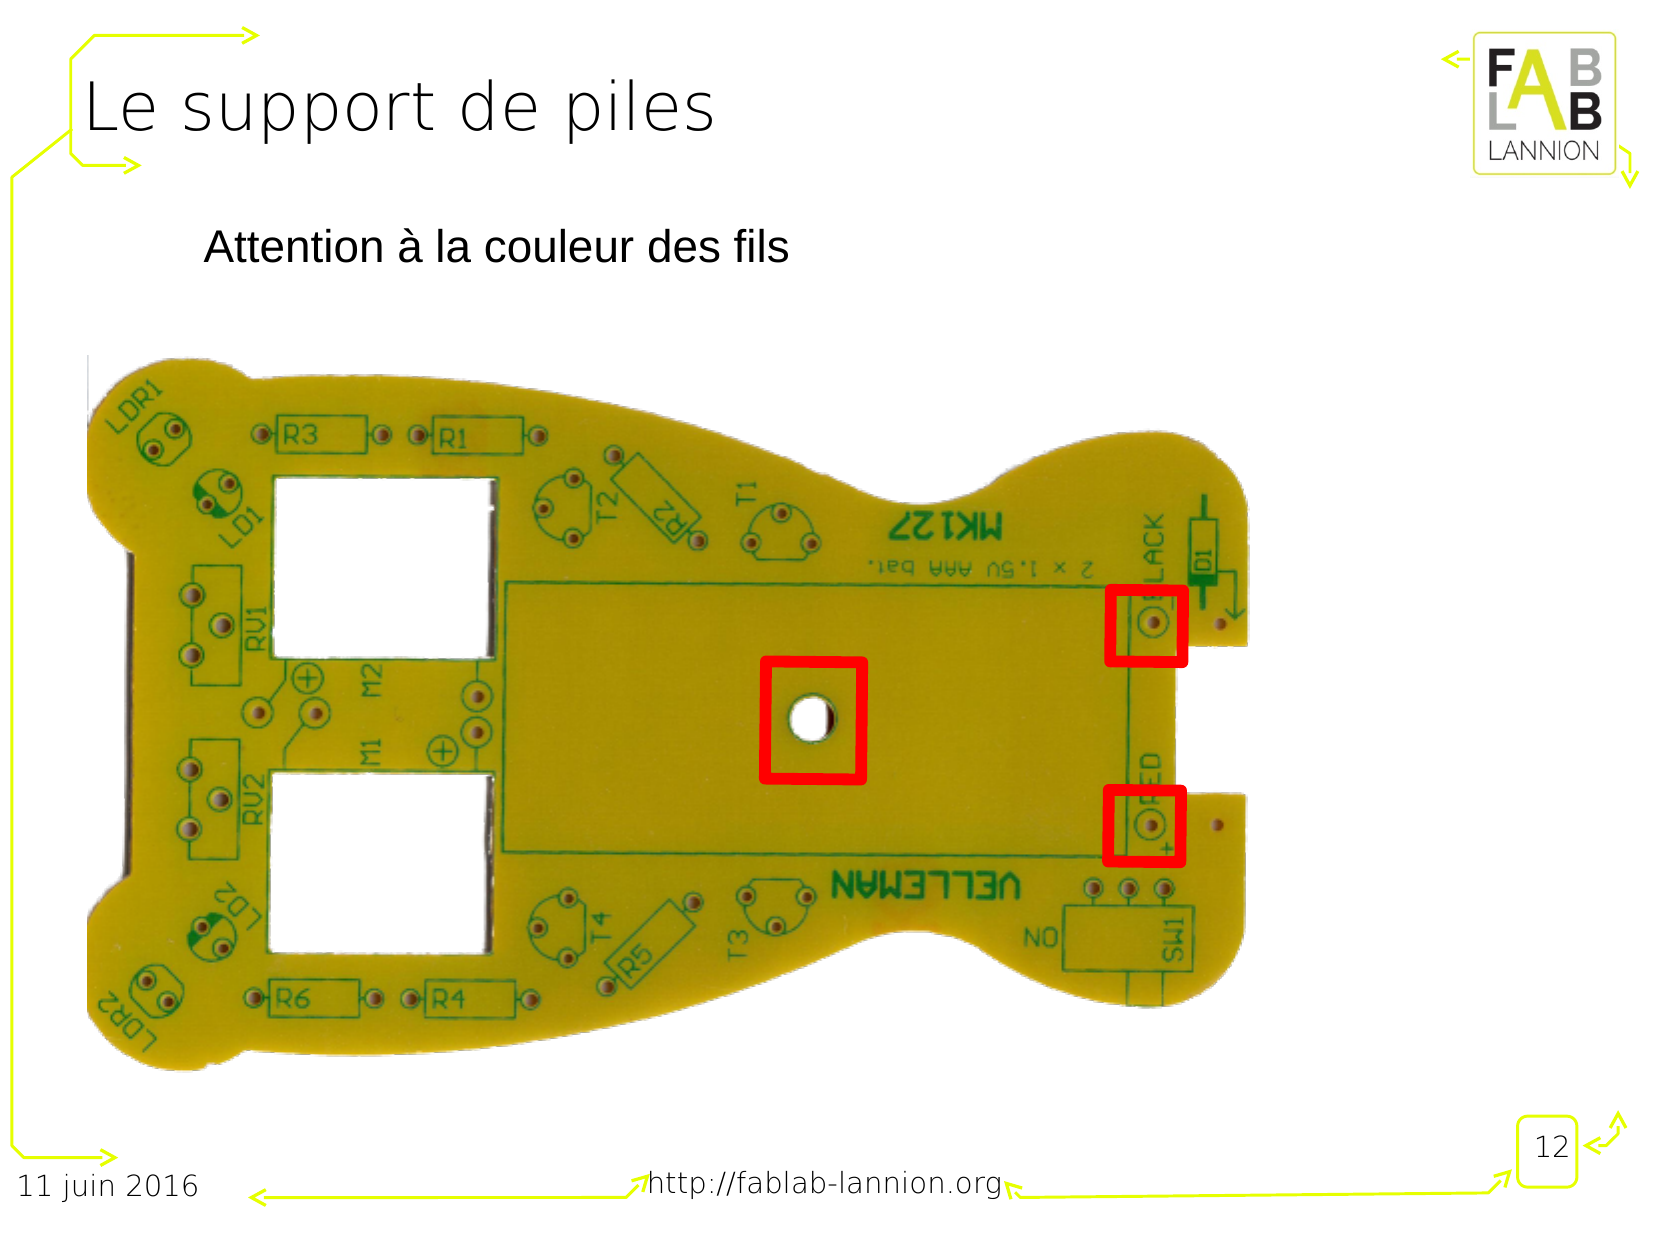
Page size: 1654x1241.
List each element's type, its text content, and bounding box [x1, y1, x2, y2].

picture [87, 355, 1252, 1075]
picture [1470, 29, 1619, 178]
text_box Attention à la couleur des fils [188, 213, 839, 331]
title Le support de piles [82, 49, 1441, 166]
